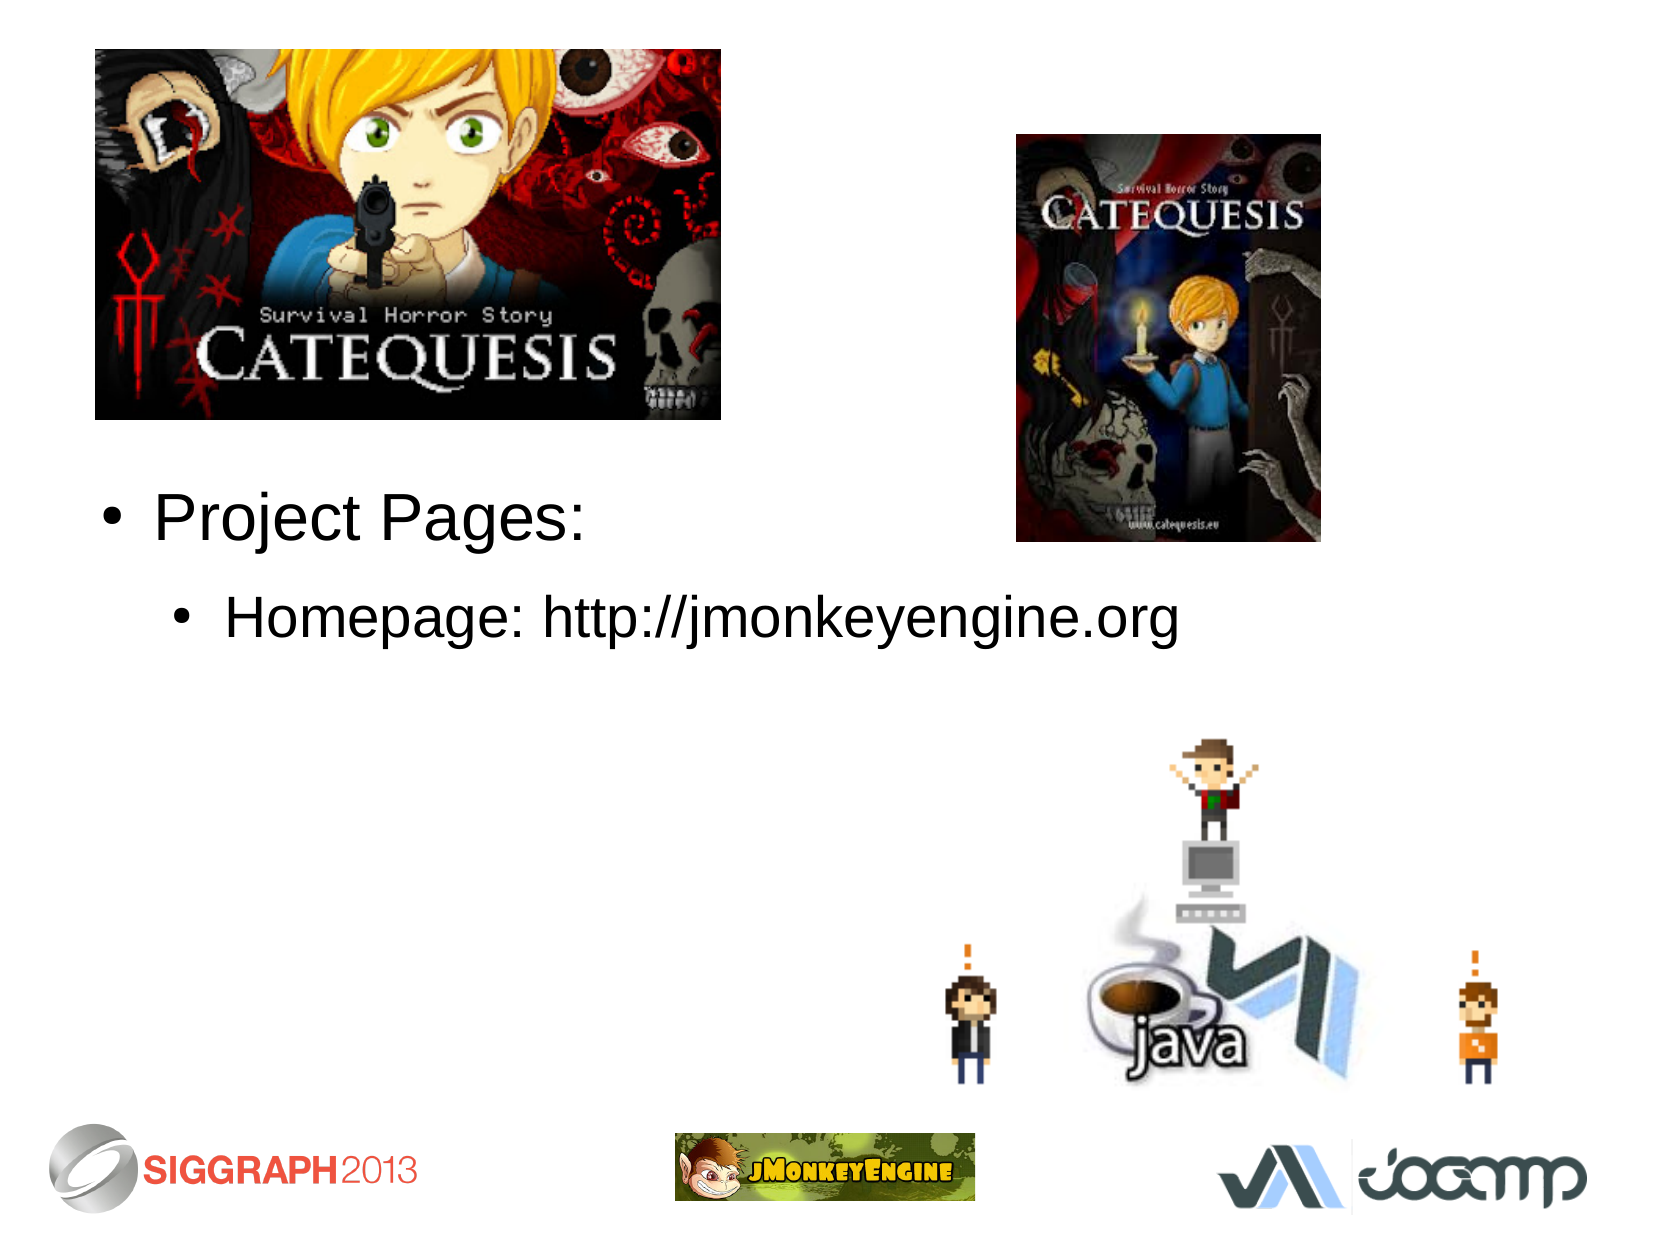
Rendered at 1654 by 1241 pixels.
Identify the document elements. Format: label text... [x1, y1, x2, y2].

list Project Pages: Homepage: http://jmonkeyengine.org [82, 480, 1571, 1109]
picture [1215, 1139, 1587, 1215]
picture [45, 1122, 421, 1215]
picture [1016, 134, 1321, 542]
picture [95, 49, 721, 421]
picture [870, 708, 1572, 1096]
picture [675, 1133, 976, 1201]
